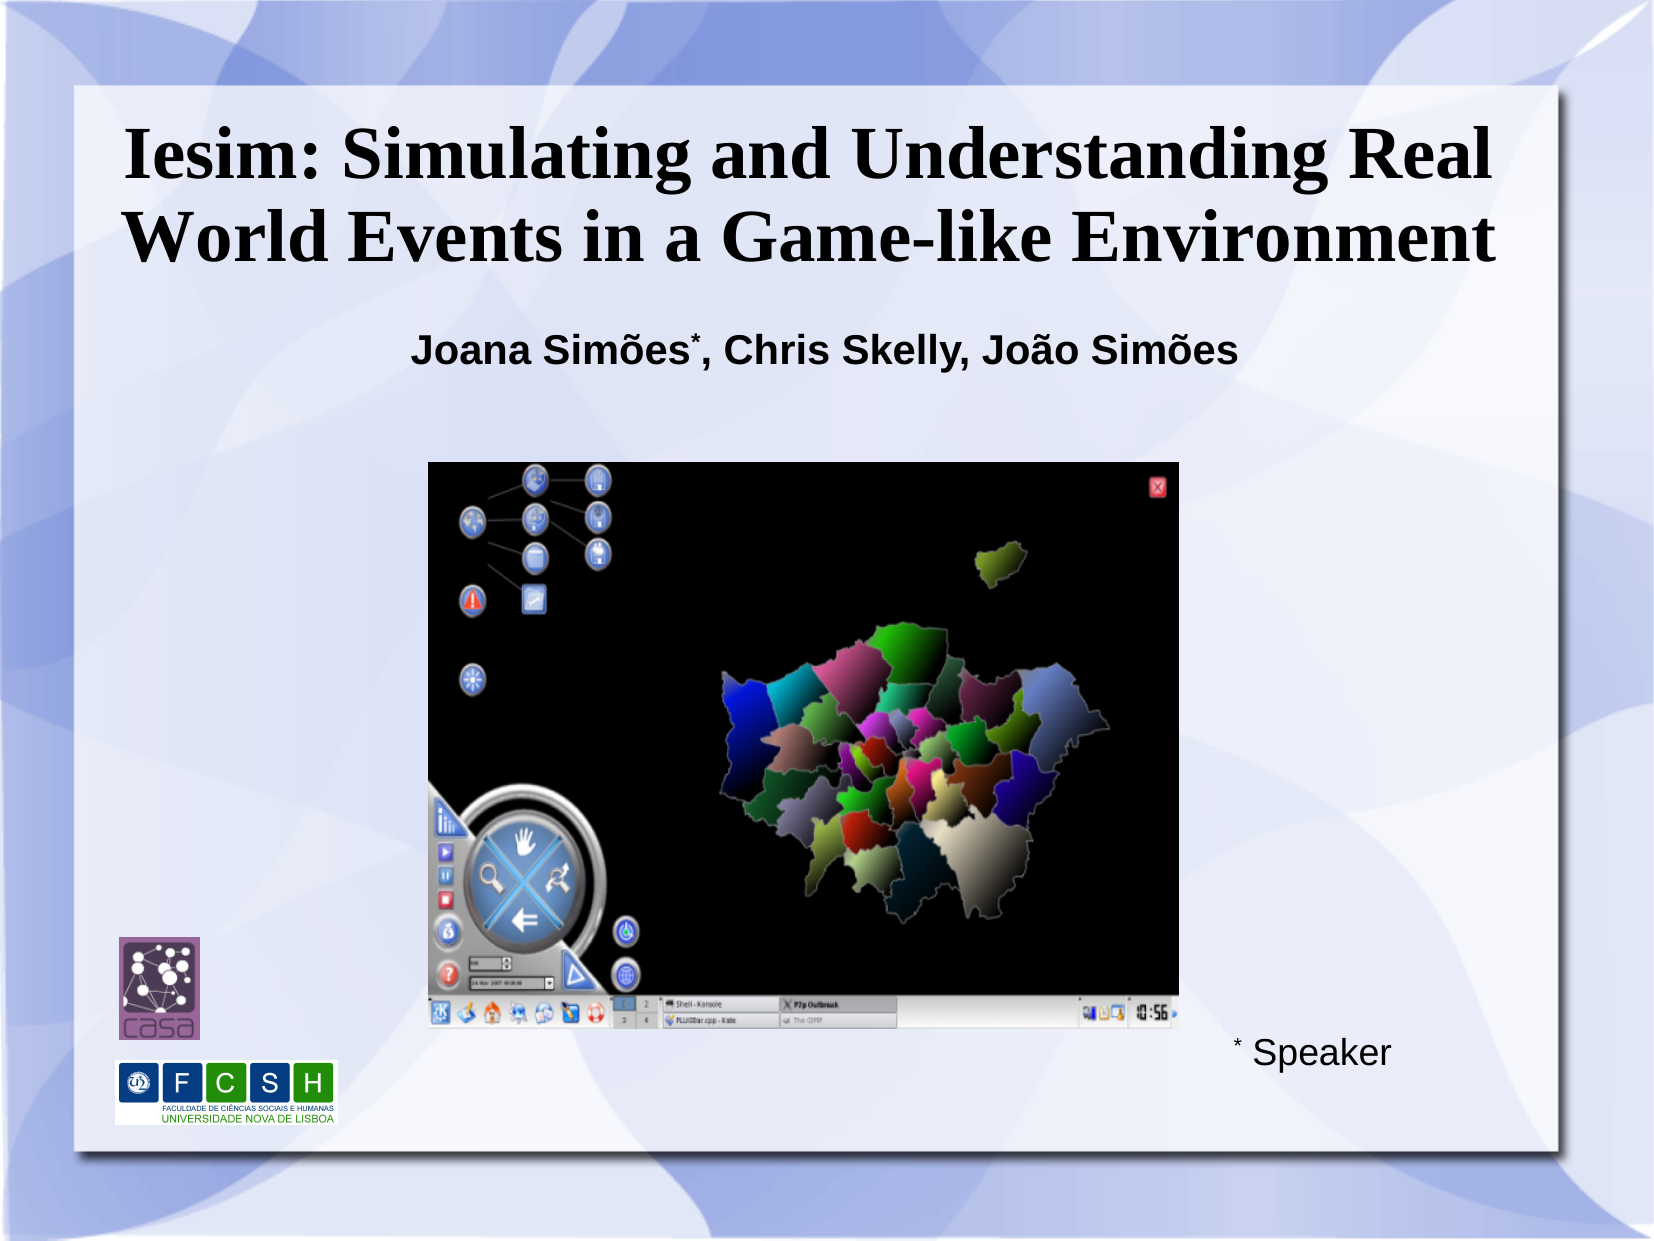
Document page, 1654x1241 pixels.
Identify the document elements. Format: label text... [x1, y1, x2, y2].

text_box Joana Simões*, Chris Skelly, João Simões [315, 319, 1335, 383]
text_box * Speaker [1218, 1024, 1519, 1083]
picture [0, 0, 1654, 1241]
title Iesim: Simulating and Understanding Real World Events in a Game-like Environment [82, 98, 1536, 291]
